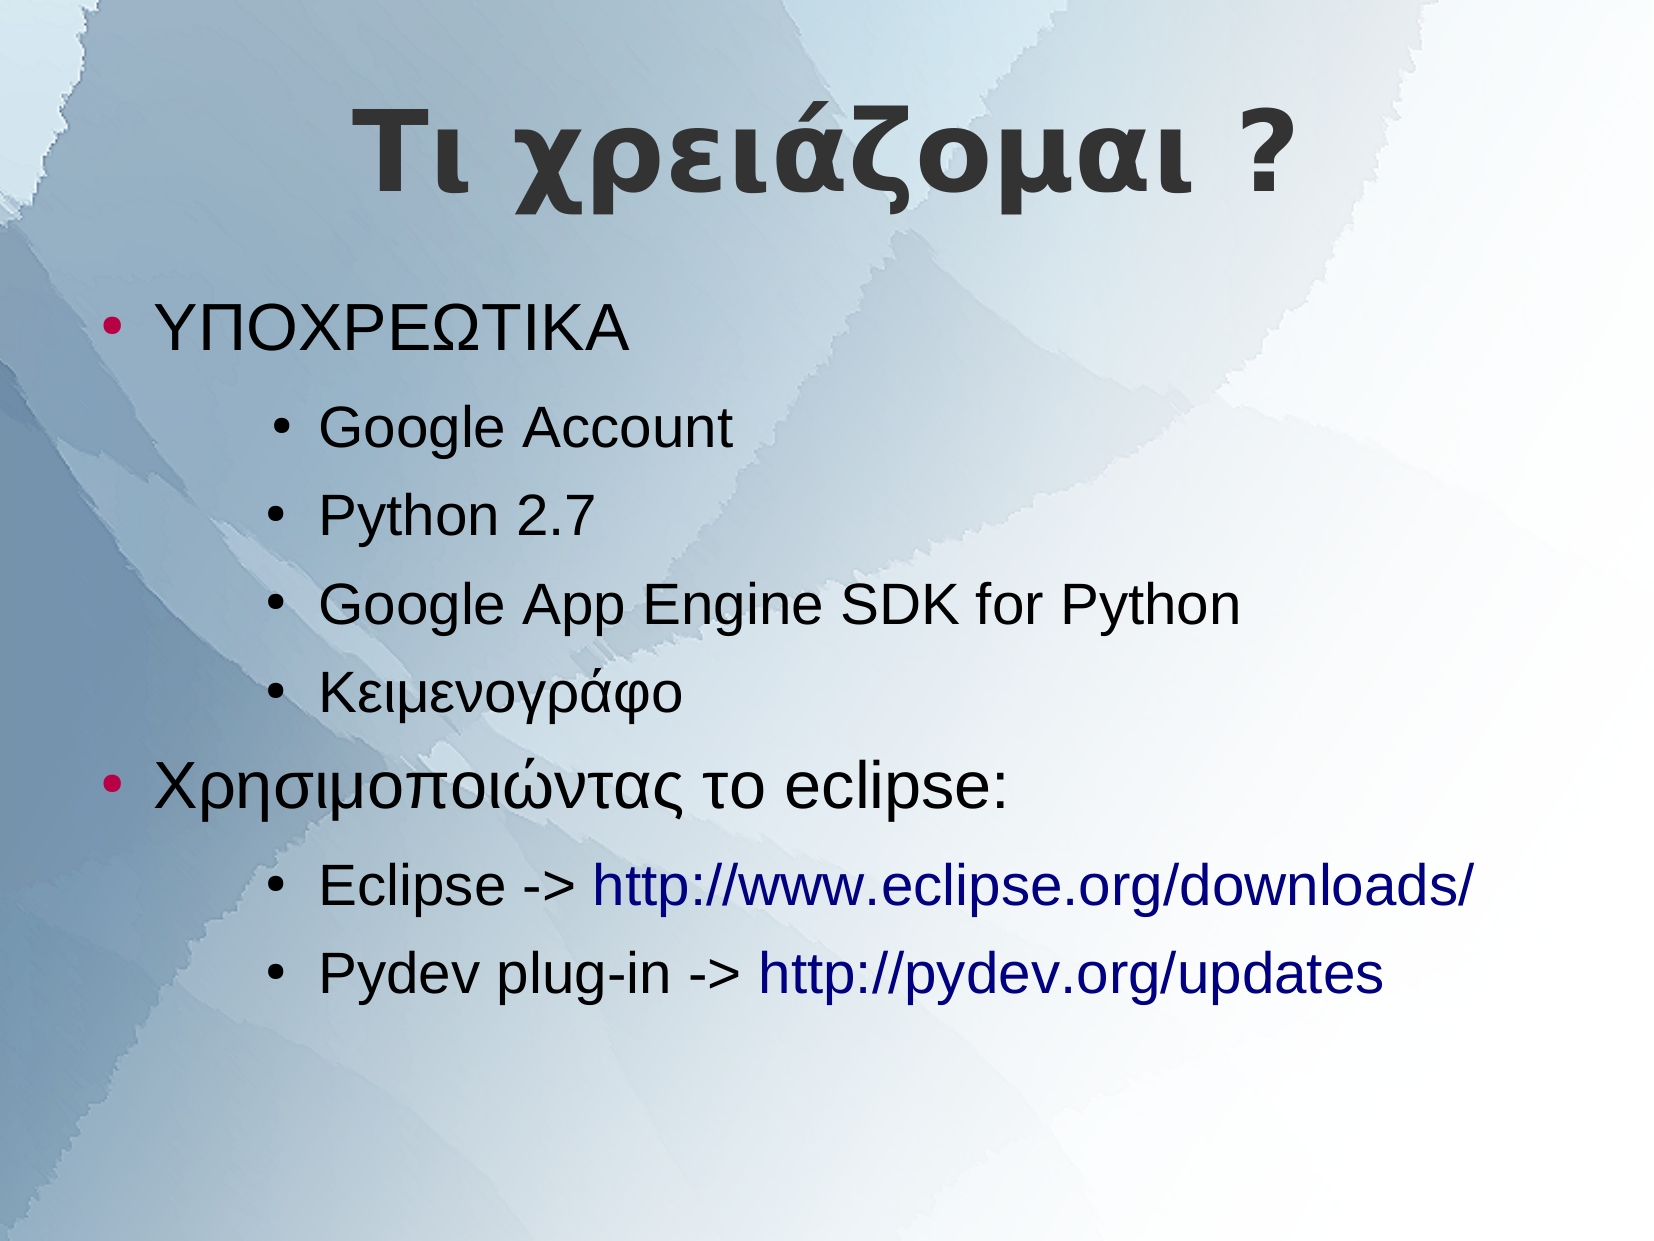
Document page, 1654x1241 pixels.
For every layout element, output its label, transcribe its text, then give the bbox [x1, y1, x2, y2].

title Τι χρειάζομαι ? [82, 49, 1571, 257]
picture [0, 0, 1654, 1241]
list ΥΠΟΧΡΕΩΤΙΚΑ Google Account Python 2.7 Google App Engine SDK for Python Κειμενογράφο Χρησιμοποιώντας το eclipse: Eclipse -> http://www.eclipse.org/downloads/ Pydev plug-in -> http://pydev.org/updates [82, 290, 1571, 1109]
